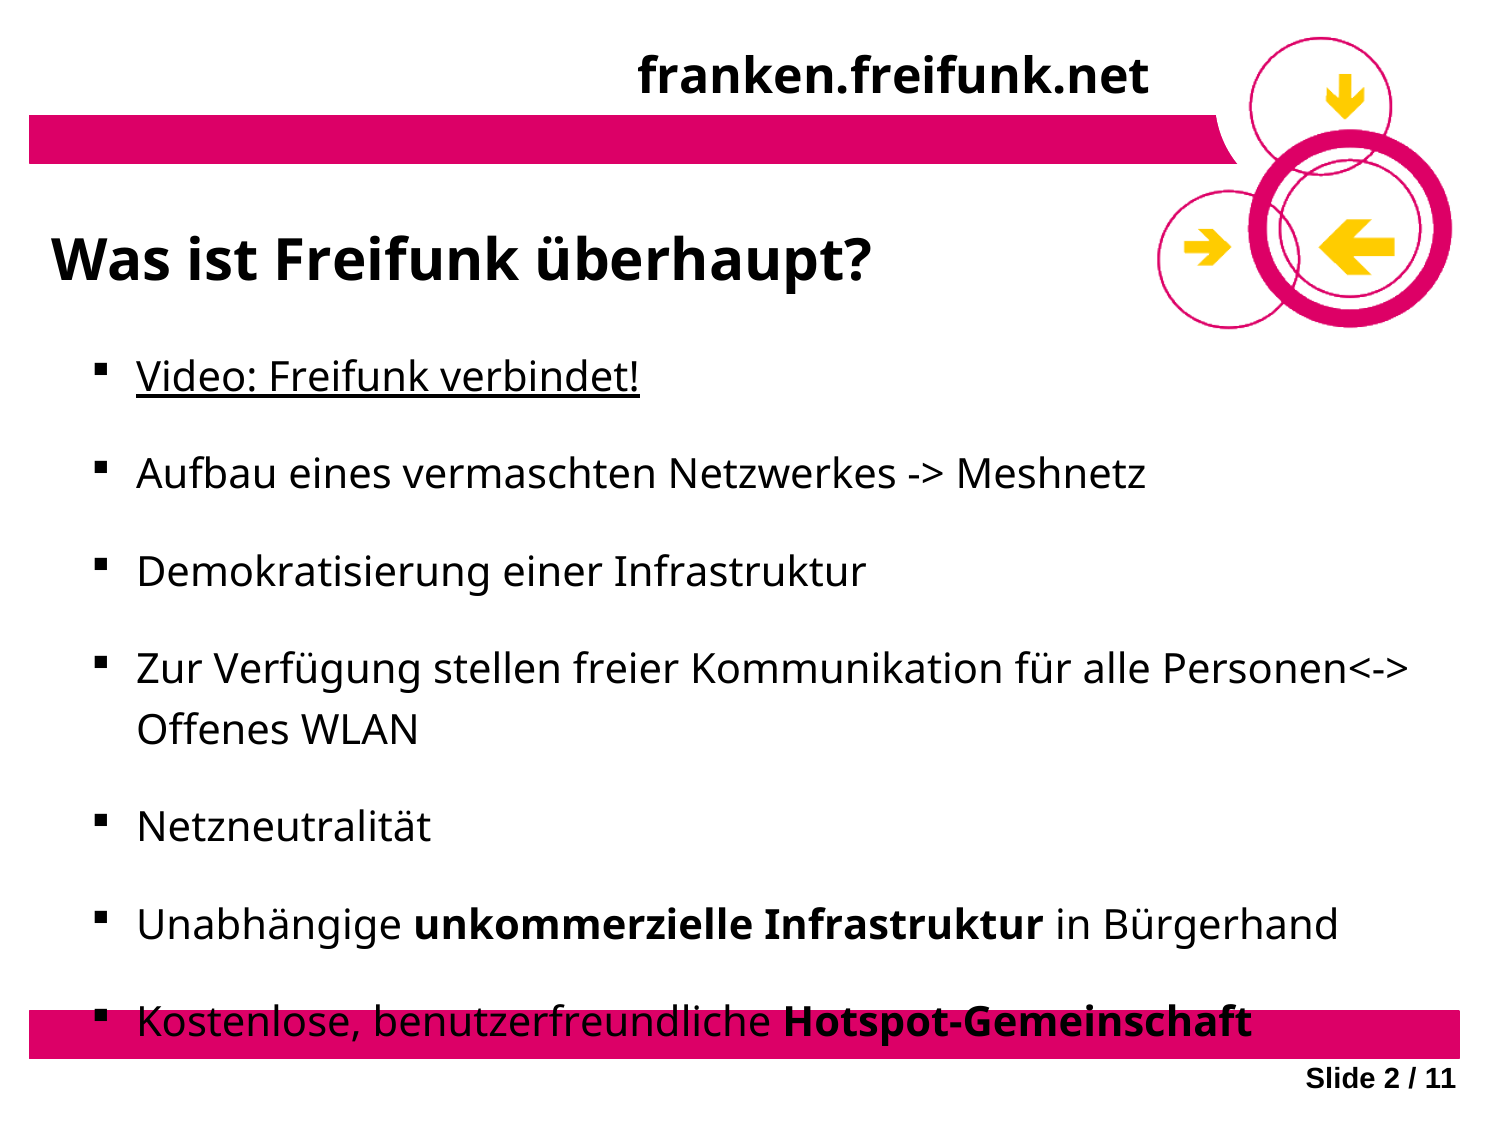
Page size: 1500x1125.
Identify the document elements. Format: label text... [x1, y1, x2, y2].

text_box Video: Freifunk verbindet! Aufbau eines vermaschten Netzwerkes -> Meshnetz Demokratisierung einer Infrastruktur Zur Verfügung stellen freier Kommunikation für alle Personen<-> Offenes WLAN Netzneutralität Unabhängige unkommerzielle Infrastruktur in Bürgerhand Kostenlose, benutzerfreundliche Hotspot-Gemeinschaft [61, 342, 1465, 1029]
picture [1150, 32, 1461, 332]
text_box Was ist Freifunk überhaupt? [51, 212, 1123, 292]
